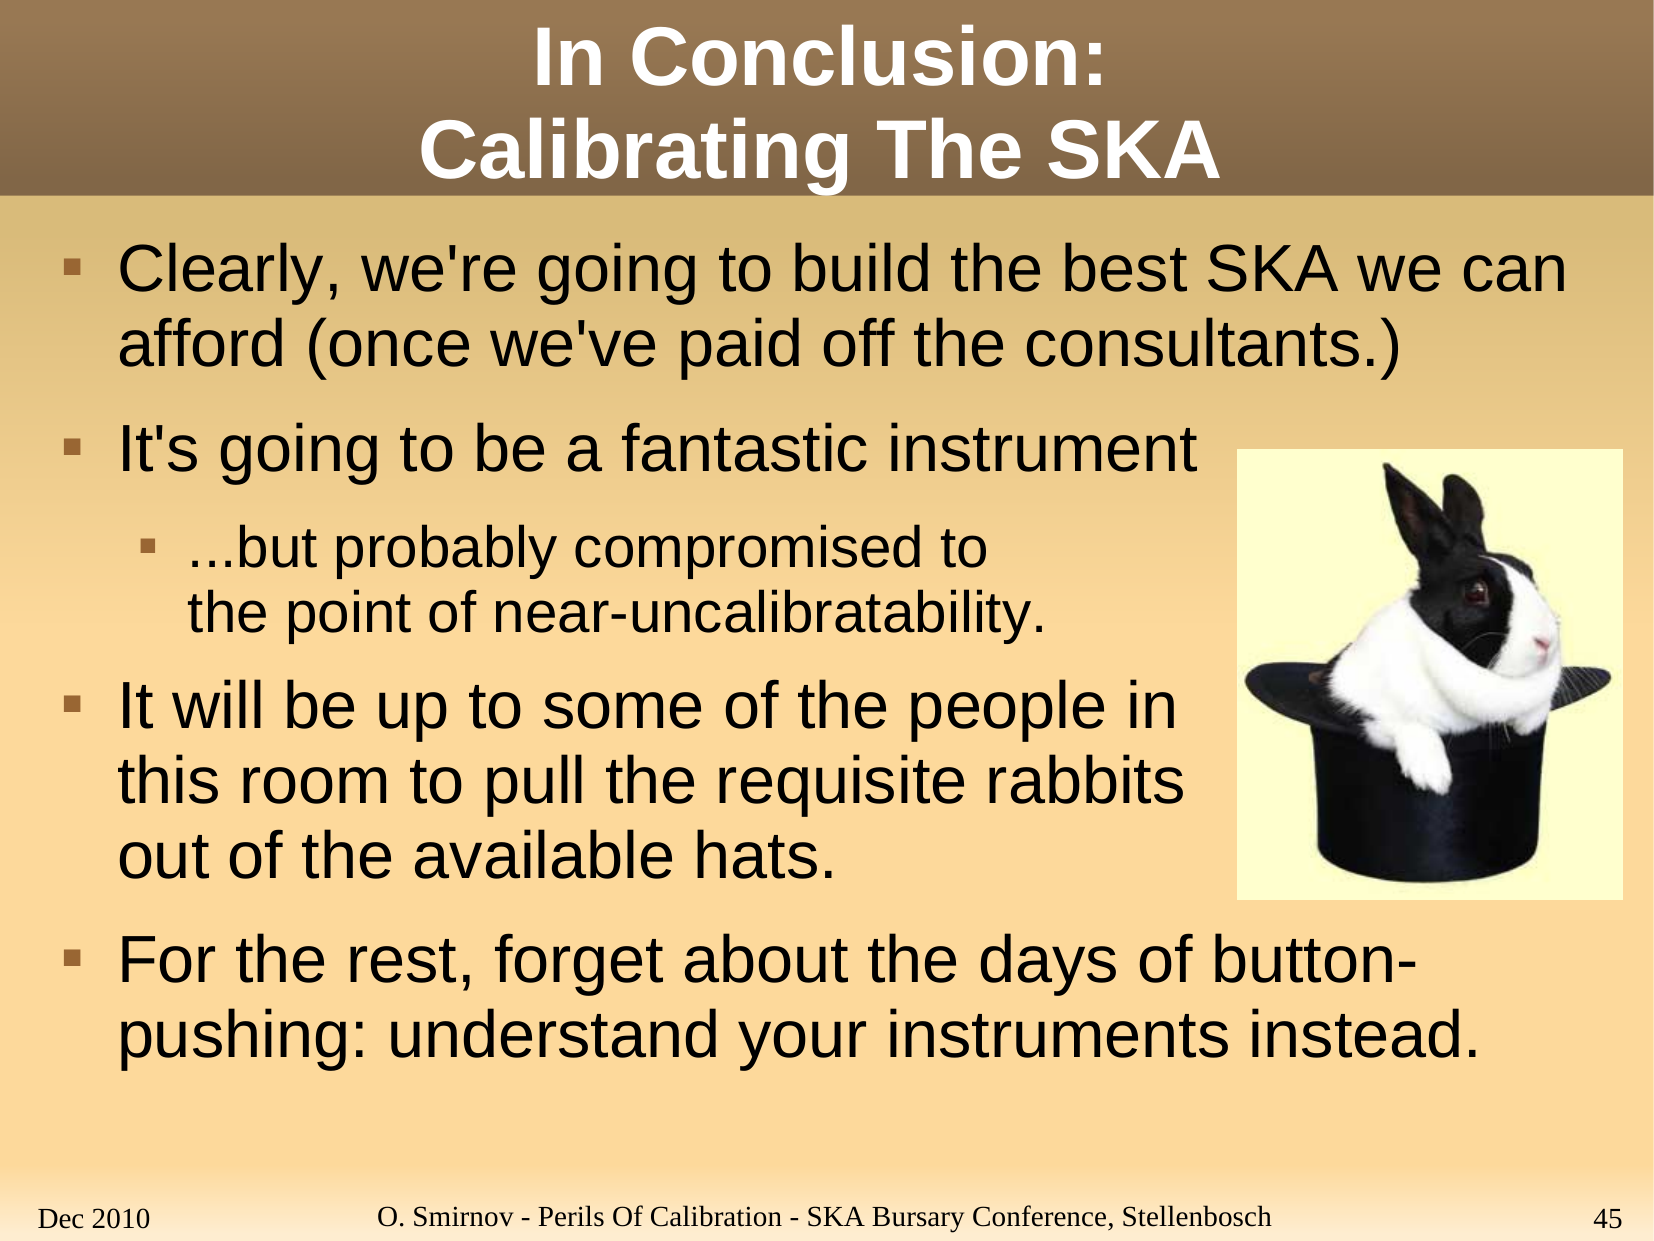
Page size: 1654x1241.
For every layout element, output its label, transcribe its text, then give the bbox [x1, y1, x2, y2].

picture [0, 0, 1654, 1241]
title In Conclusion: Calibrating The SKA [76, 0, 1565, 208]
list Clearly, we're going to build the best SKA we can afford (once we've paid off the consultants.) It's going to be a fantastic instrument ...but probably compromised to the point of near-uncalibratability. It will be up to some of the people in this room to pull the requisite rabbits out of the available hats. For the rest, forget about the days of button-pushing: understand your instruments instead. [46, 231, 1615, 1147]
